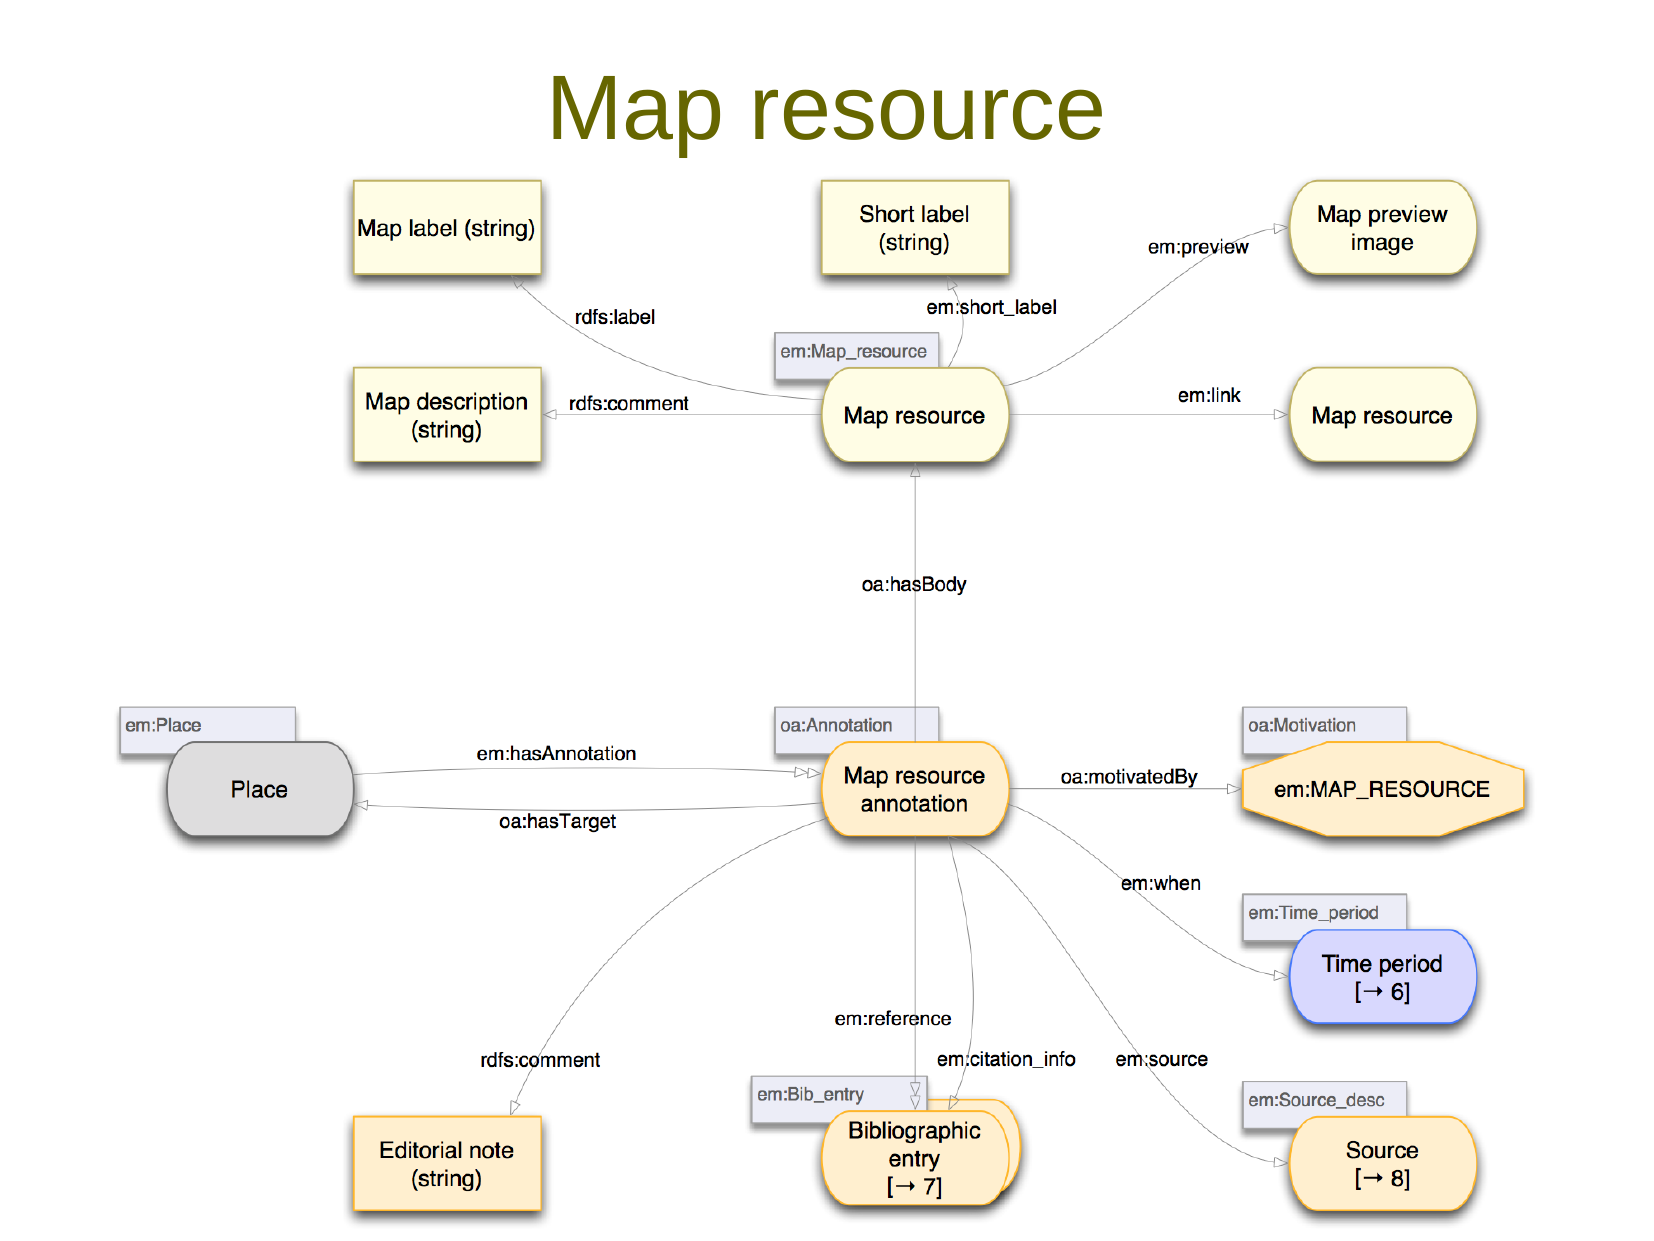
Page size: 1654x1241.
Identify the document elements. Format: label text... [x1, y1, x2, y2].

picture [88, 172, 1562, 1241]
title Map resource [82, 43, 1571, 172]
